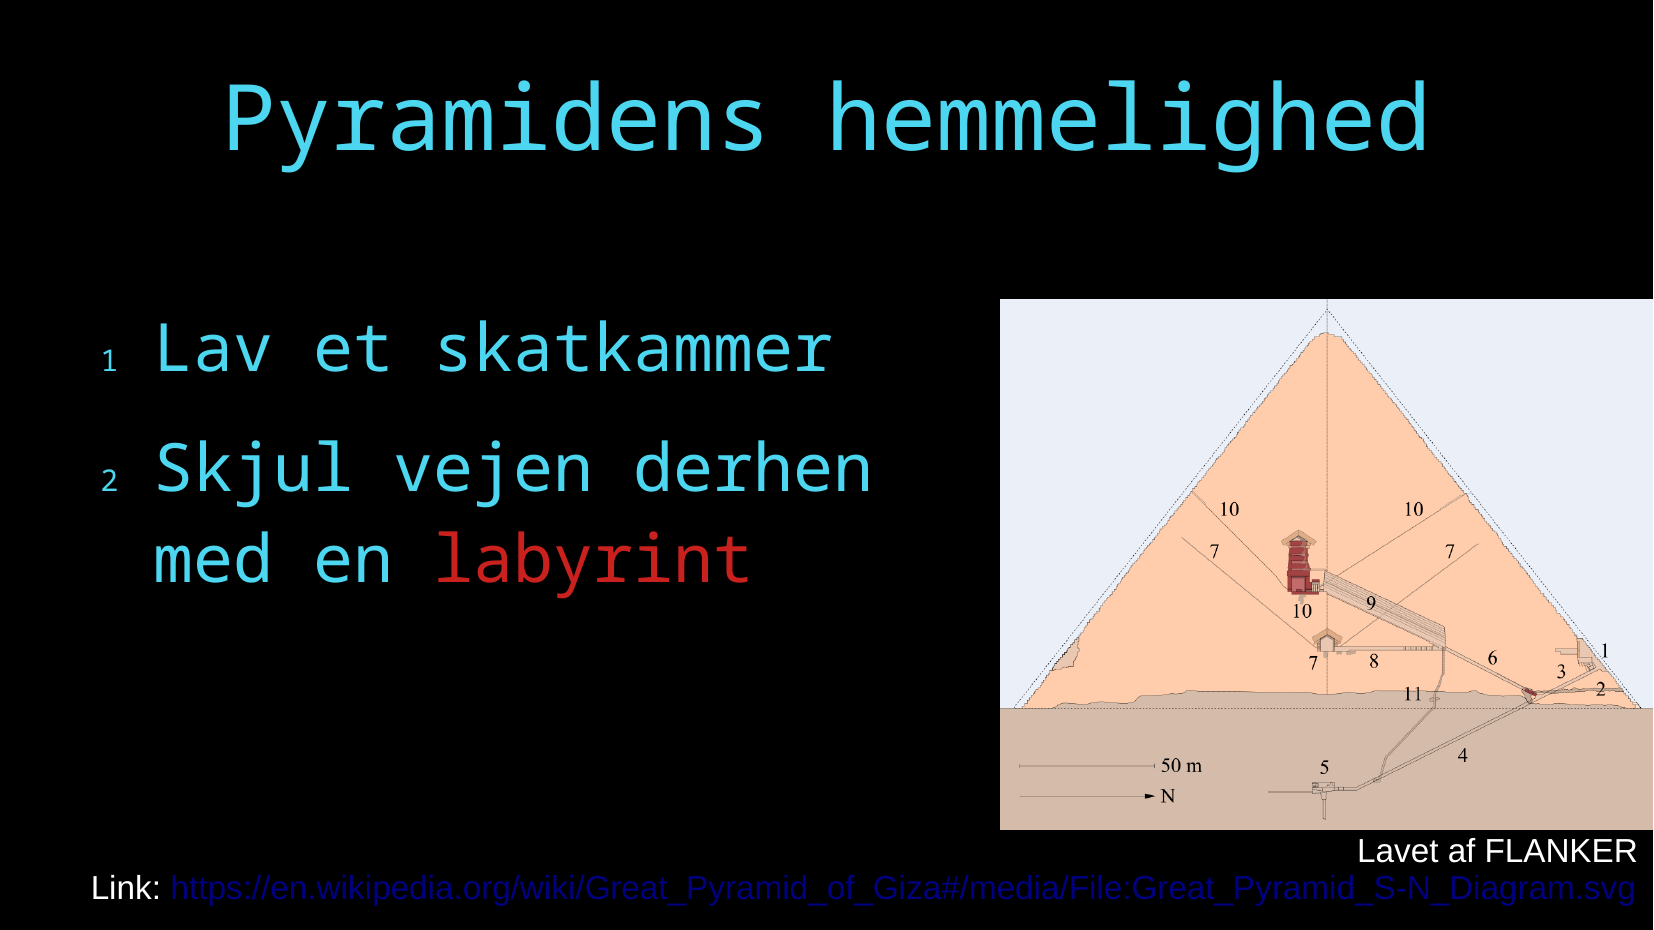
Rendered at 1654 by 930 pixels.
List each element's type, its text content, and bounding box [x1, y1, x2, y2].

picture [1000, 299, 1653, 825]
list Lav et skatkammer Skjul vejen derhen med en labyrint [82, 300, 1000, 757]
title Pyramidens hemmelighed [82, 4, 1571, 225]
text_box Lavet af FLANKER Link: https://en.wikipedia.org/wiki/Great_Pyramid_of_Giza#/media/File:Great_Pyramid_S-N_Diagram.svg [40, 825, 1653, 930]
